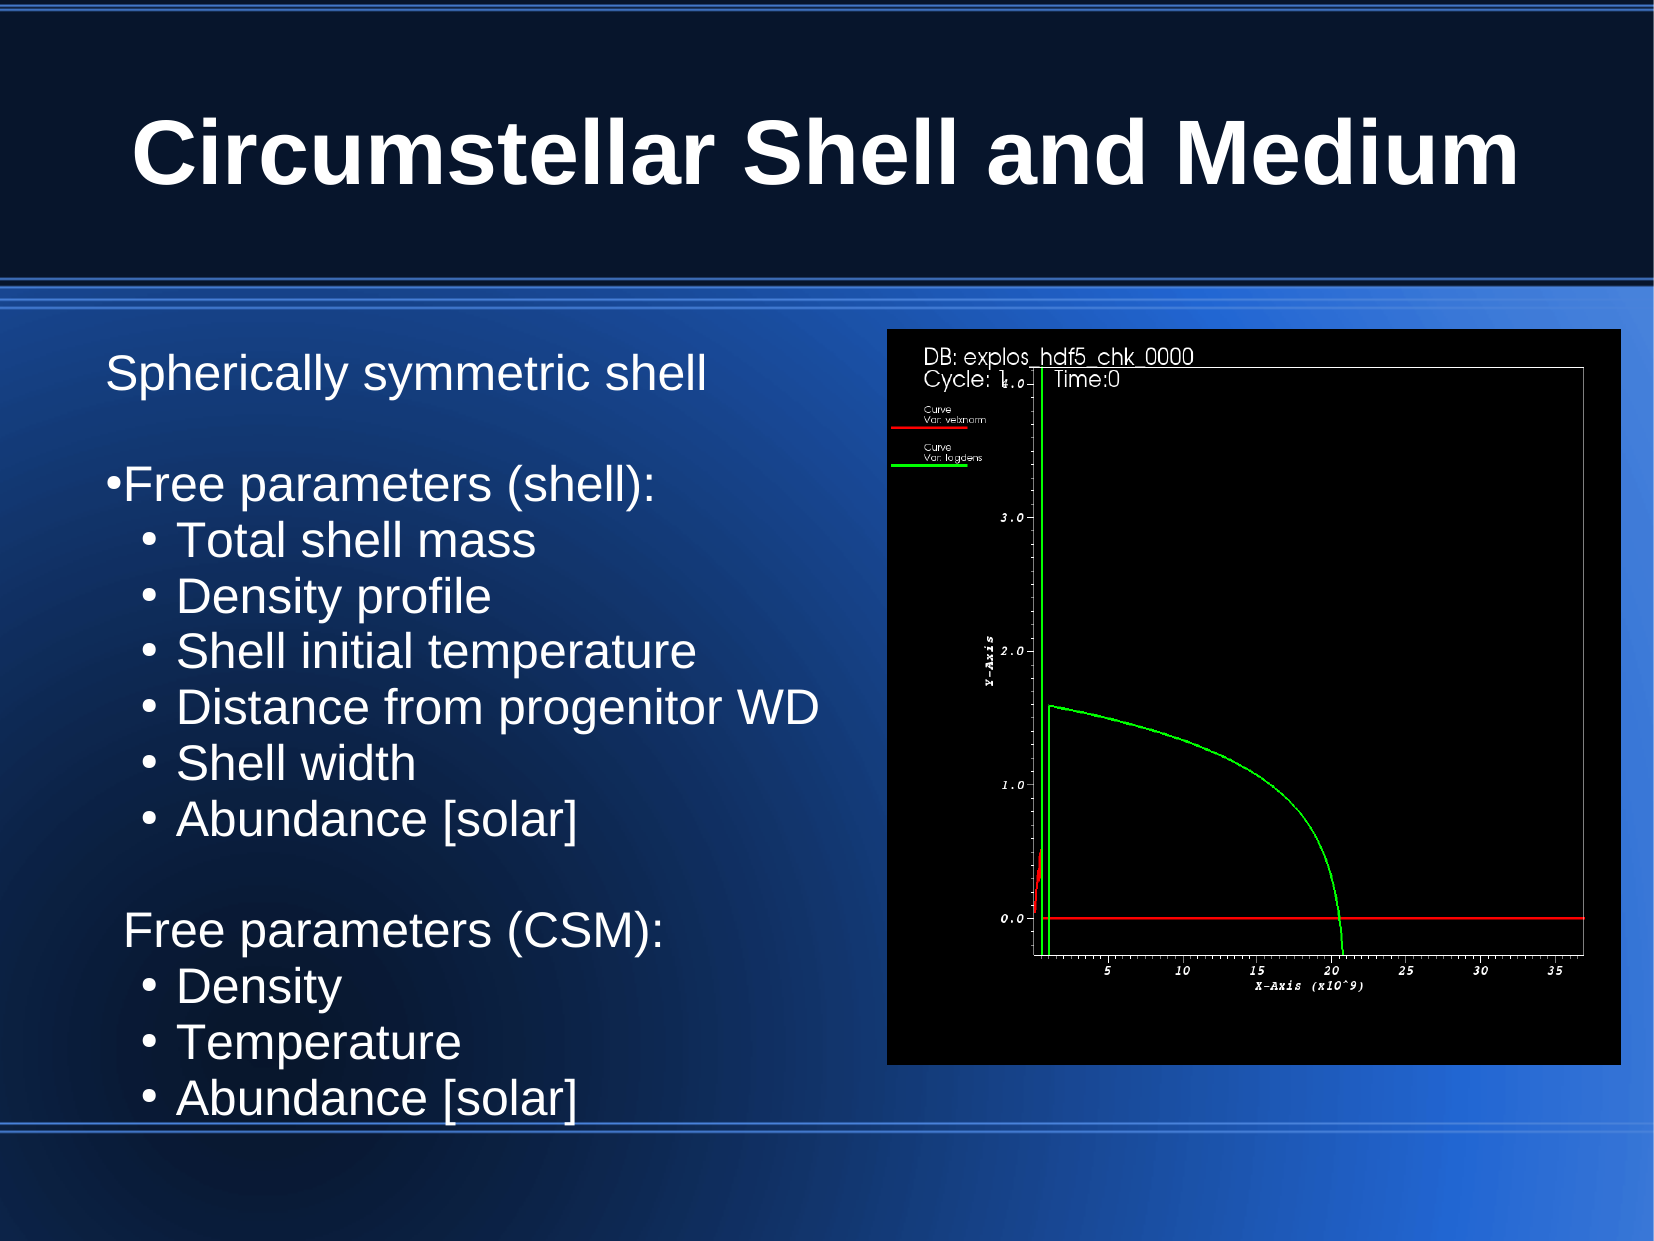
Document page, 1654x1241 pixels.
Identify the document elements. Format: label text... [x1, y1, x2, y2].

text_box Spherically symmetric shell Free parameters (shell): Total shell mass Density profile Shell initial temperature Distance from progenitor WD Shell width Abundance [solar] Free parameters (CSM): Density Temperature Abundance [solar] [105, 345, 1411, 1126]
picture [0, 0, 1654, 1241]
title Circumstellar Shell and Medium [82, 49, 1571, 257]
